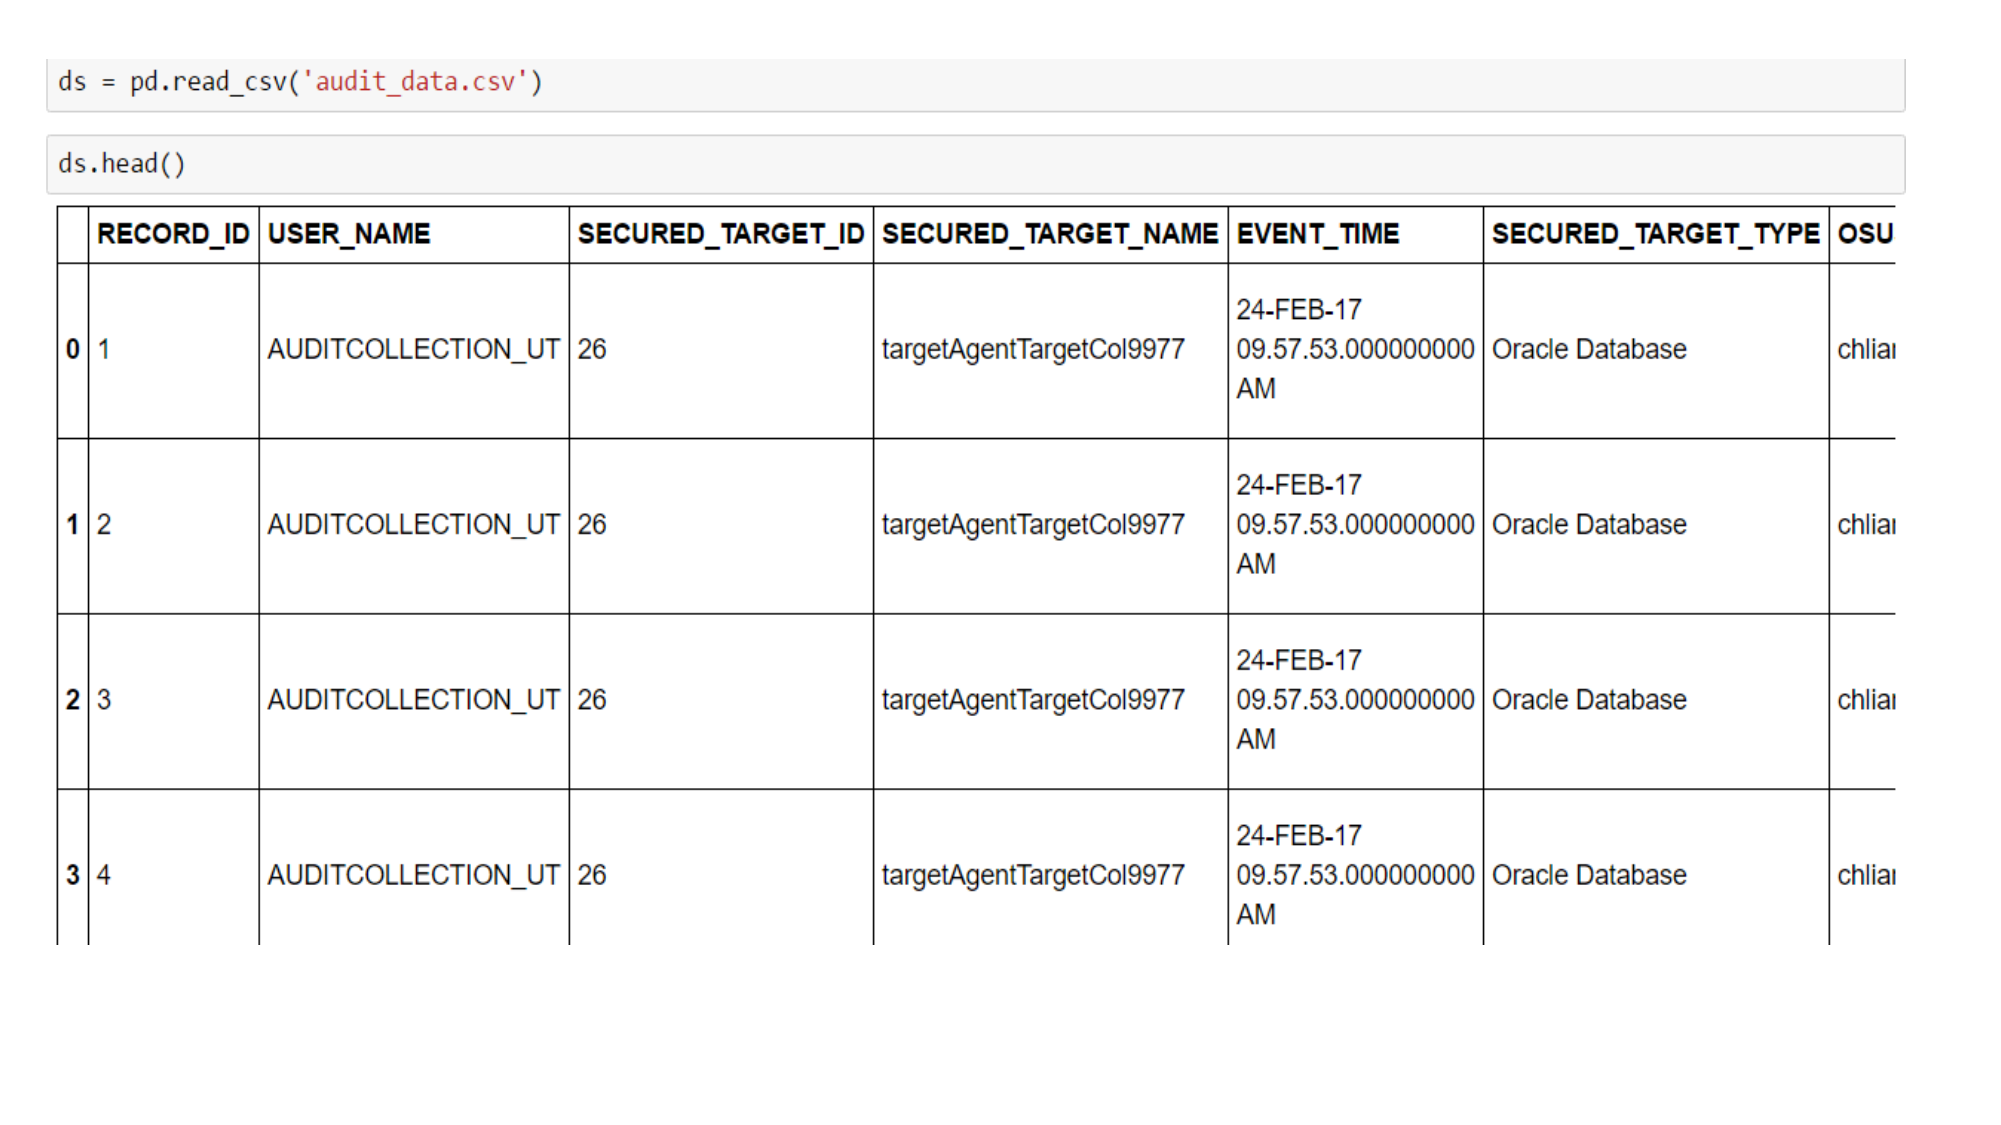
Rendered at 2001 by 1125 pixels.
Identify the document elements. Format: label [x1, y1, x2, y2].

picture [45, 59, 1906, 946]
